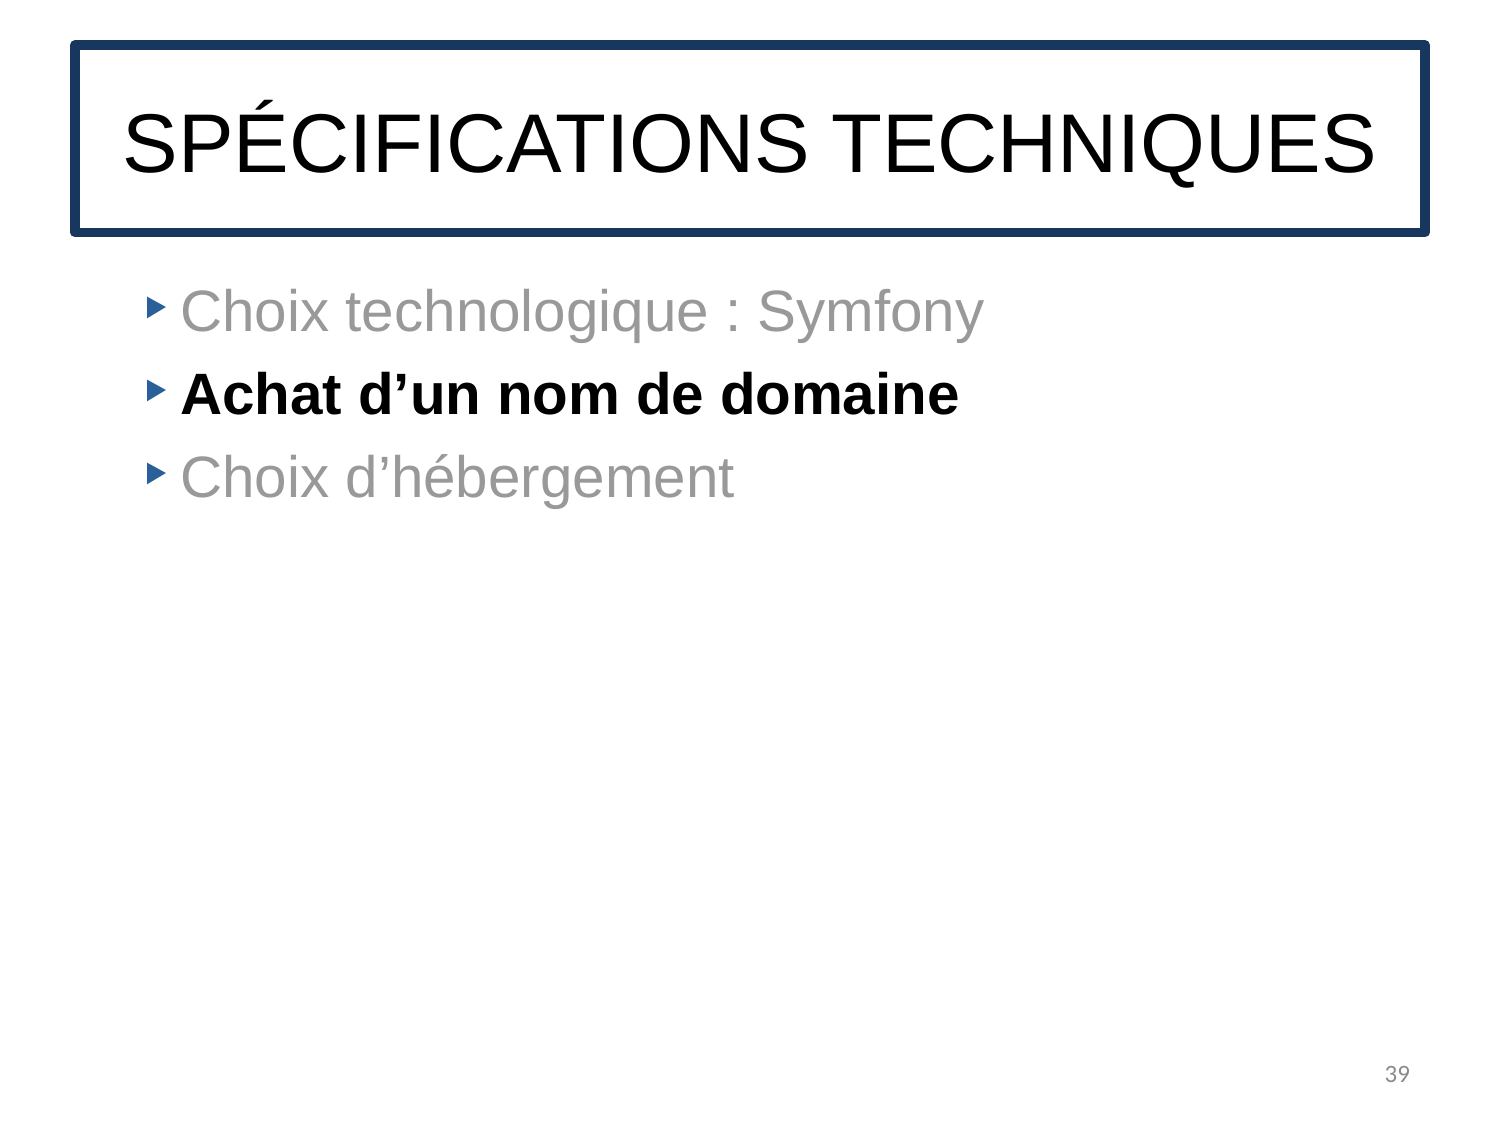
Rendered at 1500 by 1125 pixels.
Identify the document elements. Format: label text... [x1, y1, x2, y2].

title SPÉCIFICATIONS TECHNIQUES [75, 45, 1425, 233]
text_box Choix technologique : Symfony Achat d’un nom de domaine Choix d’hébergement [129, 271, 1430, 1125]
